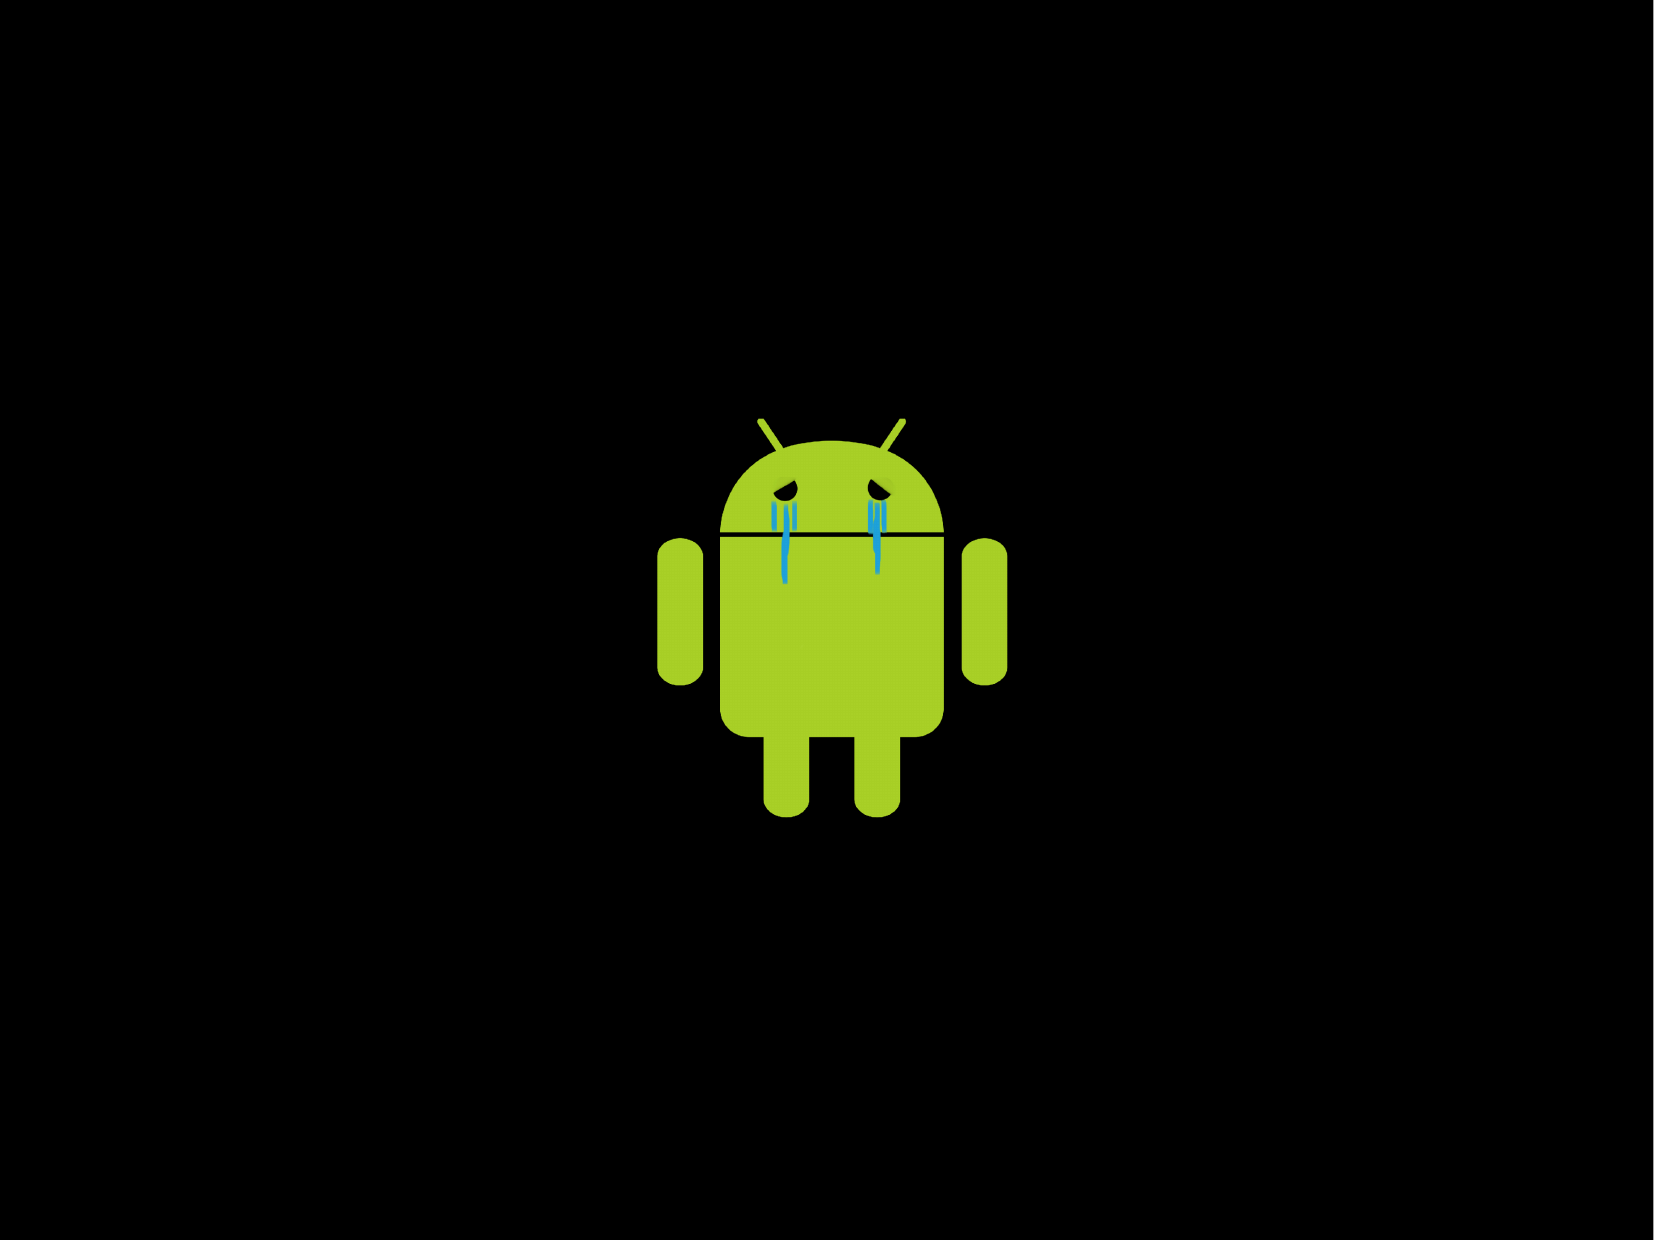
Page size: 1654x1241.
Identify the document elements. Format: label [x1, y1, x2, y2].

picture [635, 417, 1019, 823]
